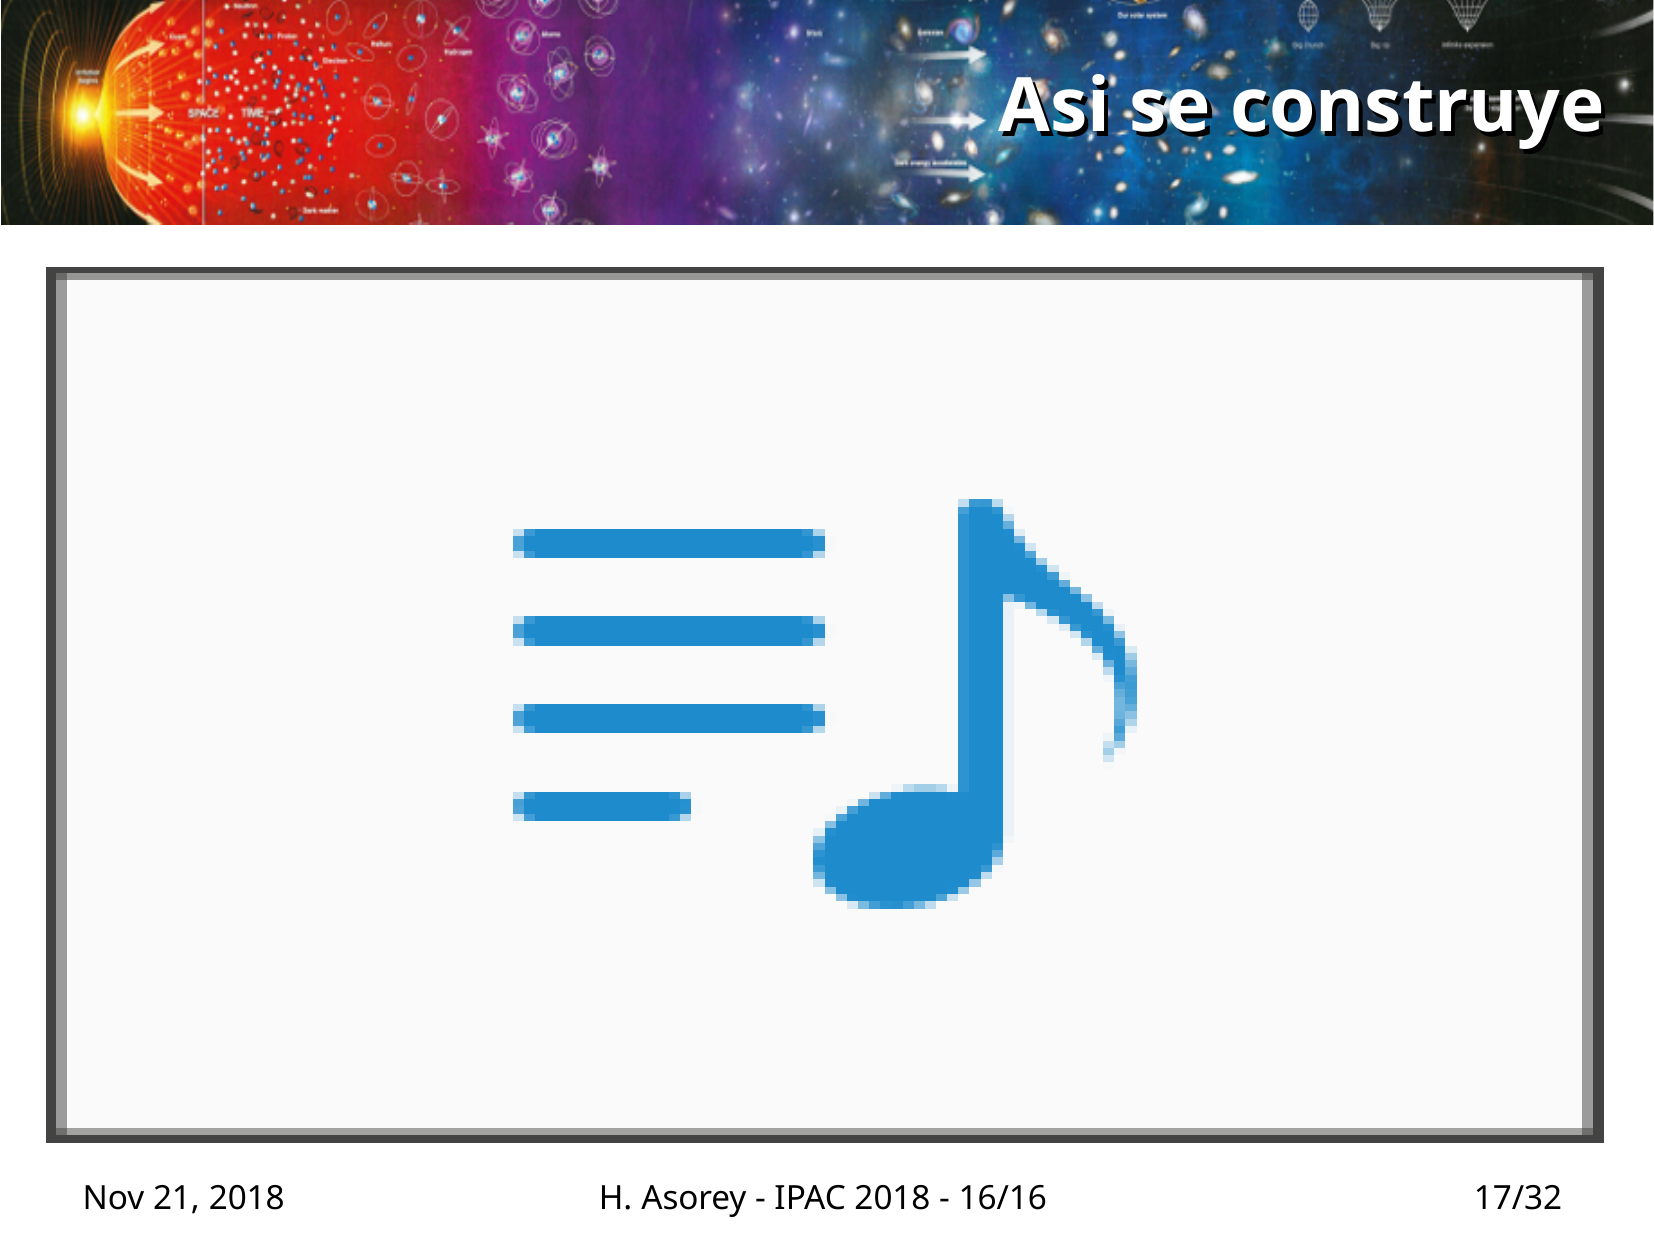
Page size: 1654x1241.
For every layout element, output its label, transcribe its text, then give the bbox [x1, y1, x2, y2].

title Asi se construye [45, 15, 1606, 191]
picture [1, 0, 1654, 225]
text_box [45, 266, 1606, 1144]
